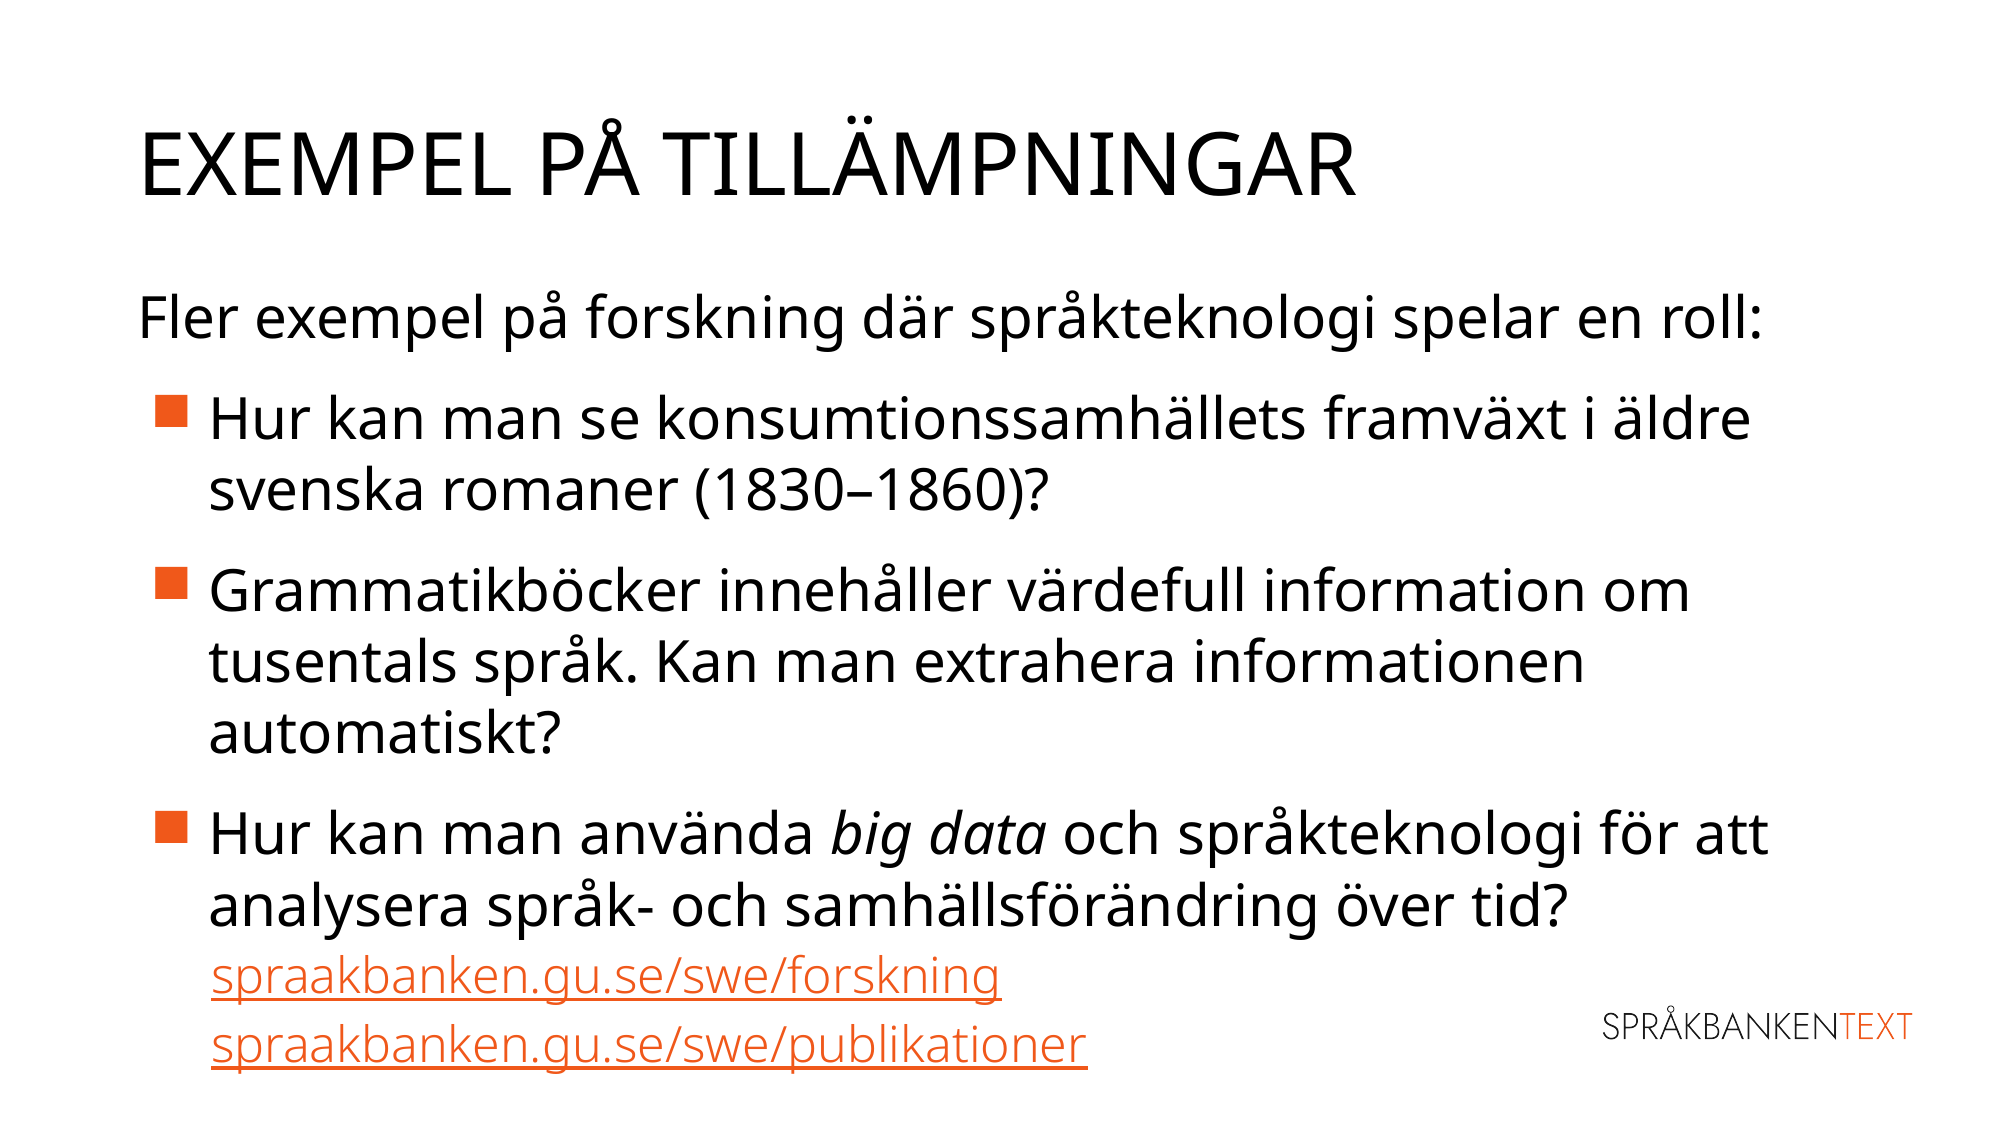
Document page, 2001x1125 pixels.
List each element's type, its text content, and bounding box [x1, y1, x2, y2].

title Exempel på tillämpningar [137, 98, 1863, 225]
list Fler exempel på forskning där språkteknologi spelar en roll: Hur kan man se konsumtionssamhällets framväxt i äldre svenska romaner (1830–1860)? Grammatikböcker innehåller värdefull information om tusentals språk. Kan man extrahera informationen automatiskt? Hur kan man använda big data och språkteknologi för att analysera språk- och samhällsförändring över tid? [137, 281, 1861, 899]
picture [1625, 998, 1959, 1125]
text_box spraakbanken.gu.se/swe/forskning spraakbanken.gu.se/swe/publikationer [196, 933, 1625, 1125]
